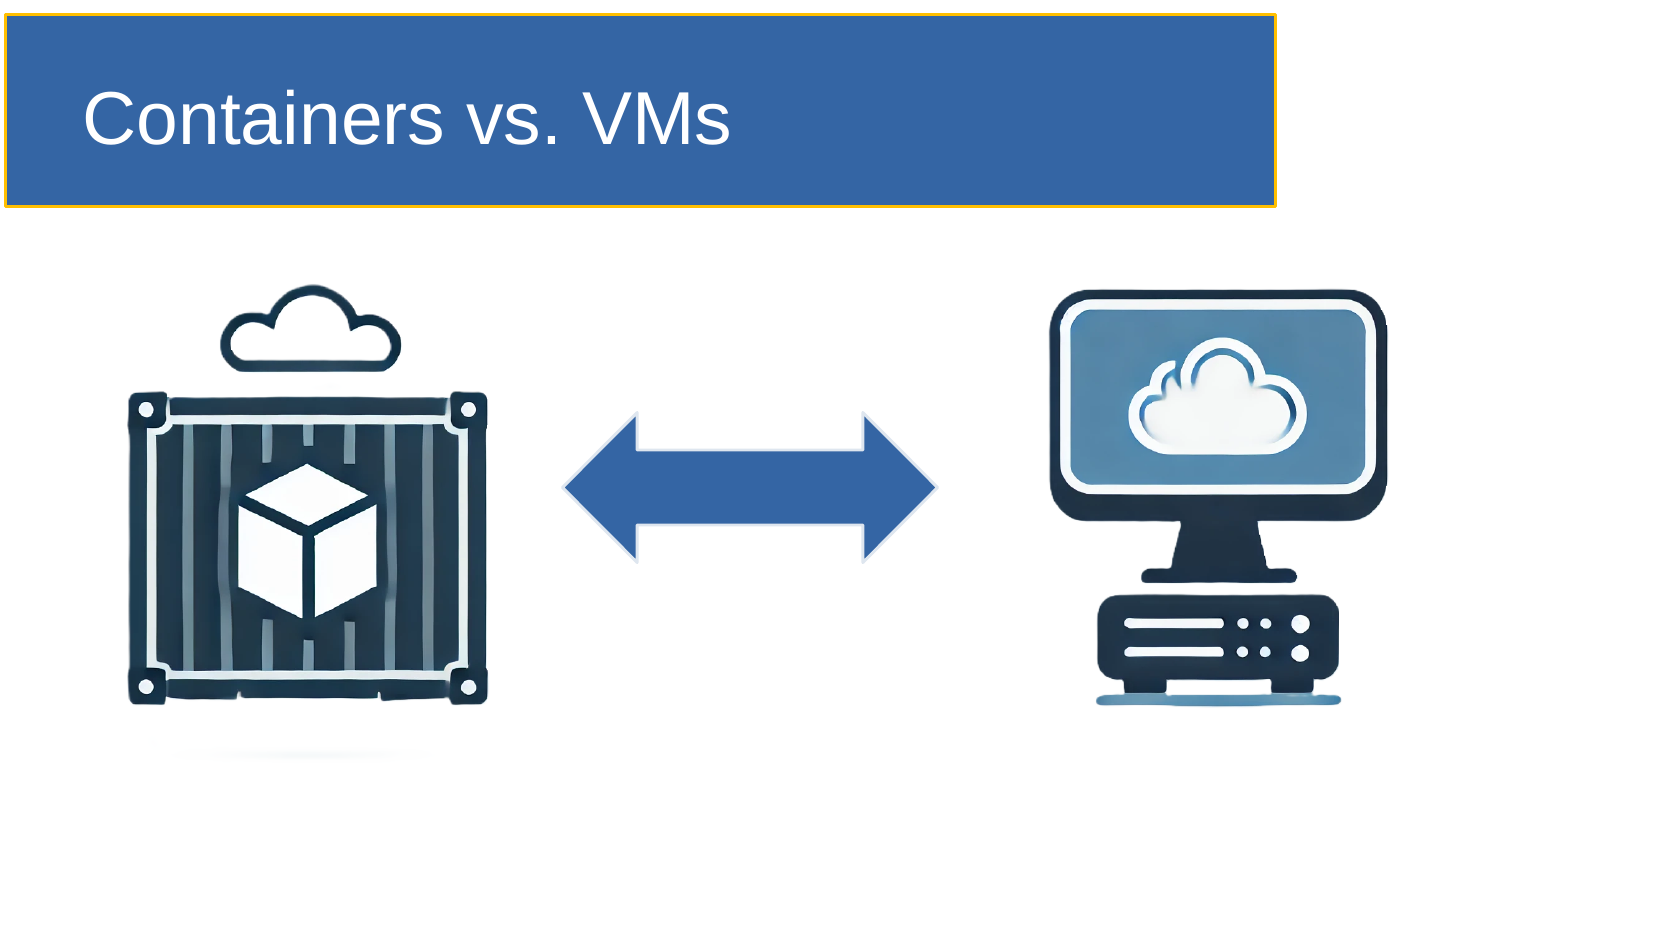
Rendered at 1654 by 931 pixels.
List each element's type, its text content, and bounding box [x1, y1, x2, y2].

text_box [676, 412, 900, 563]
picture [900, 187, 1538, 826]
title Containers vs. VMs [82, 44, 1235, 192]
picture [0, 157, 676, 901]
